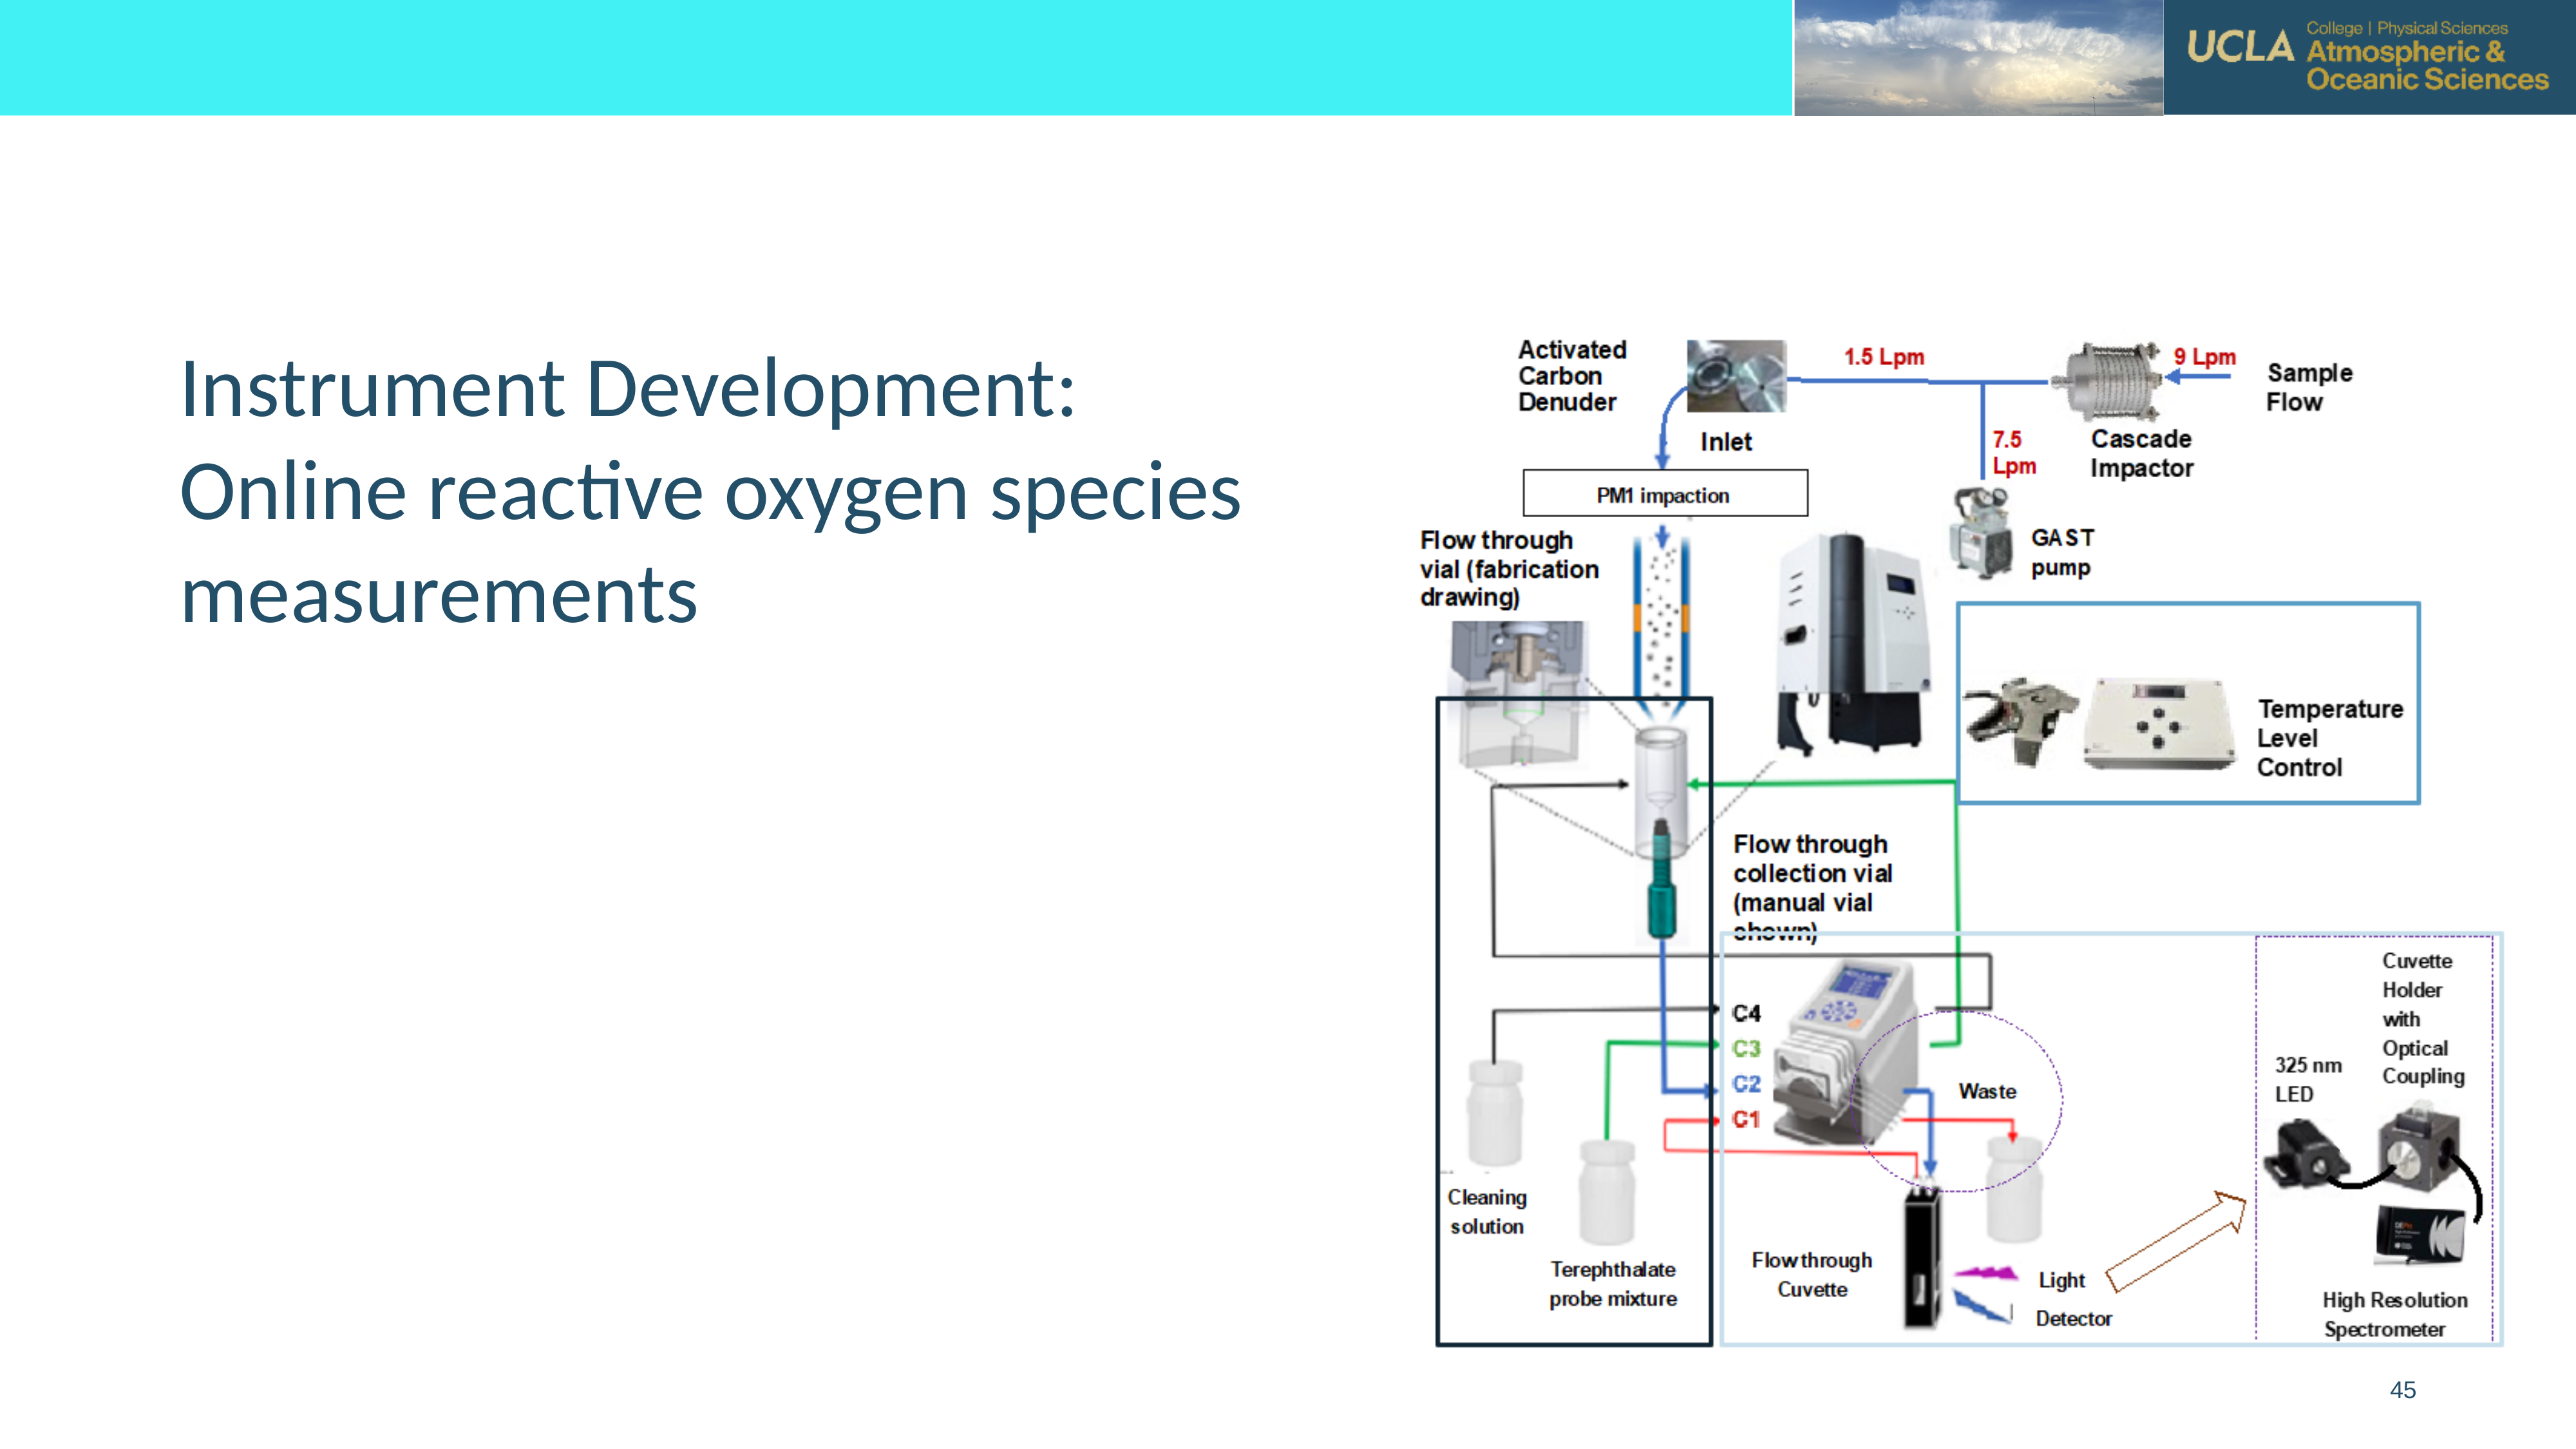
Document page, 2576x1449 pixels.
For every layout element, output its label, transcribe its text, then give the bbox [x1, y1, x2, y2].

picture [1413, 325, 2524, 1357]
list Instrument Development: Online reactive oxygen species measurements [166, 325, 1269, 1368]
picture [1794, 0, 2576, 116]
